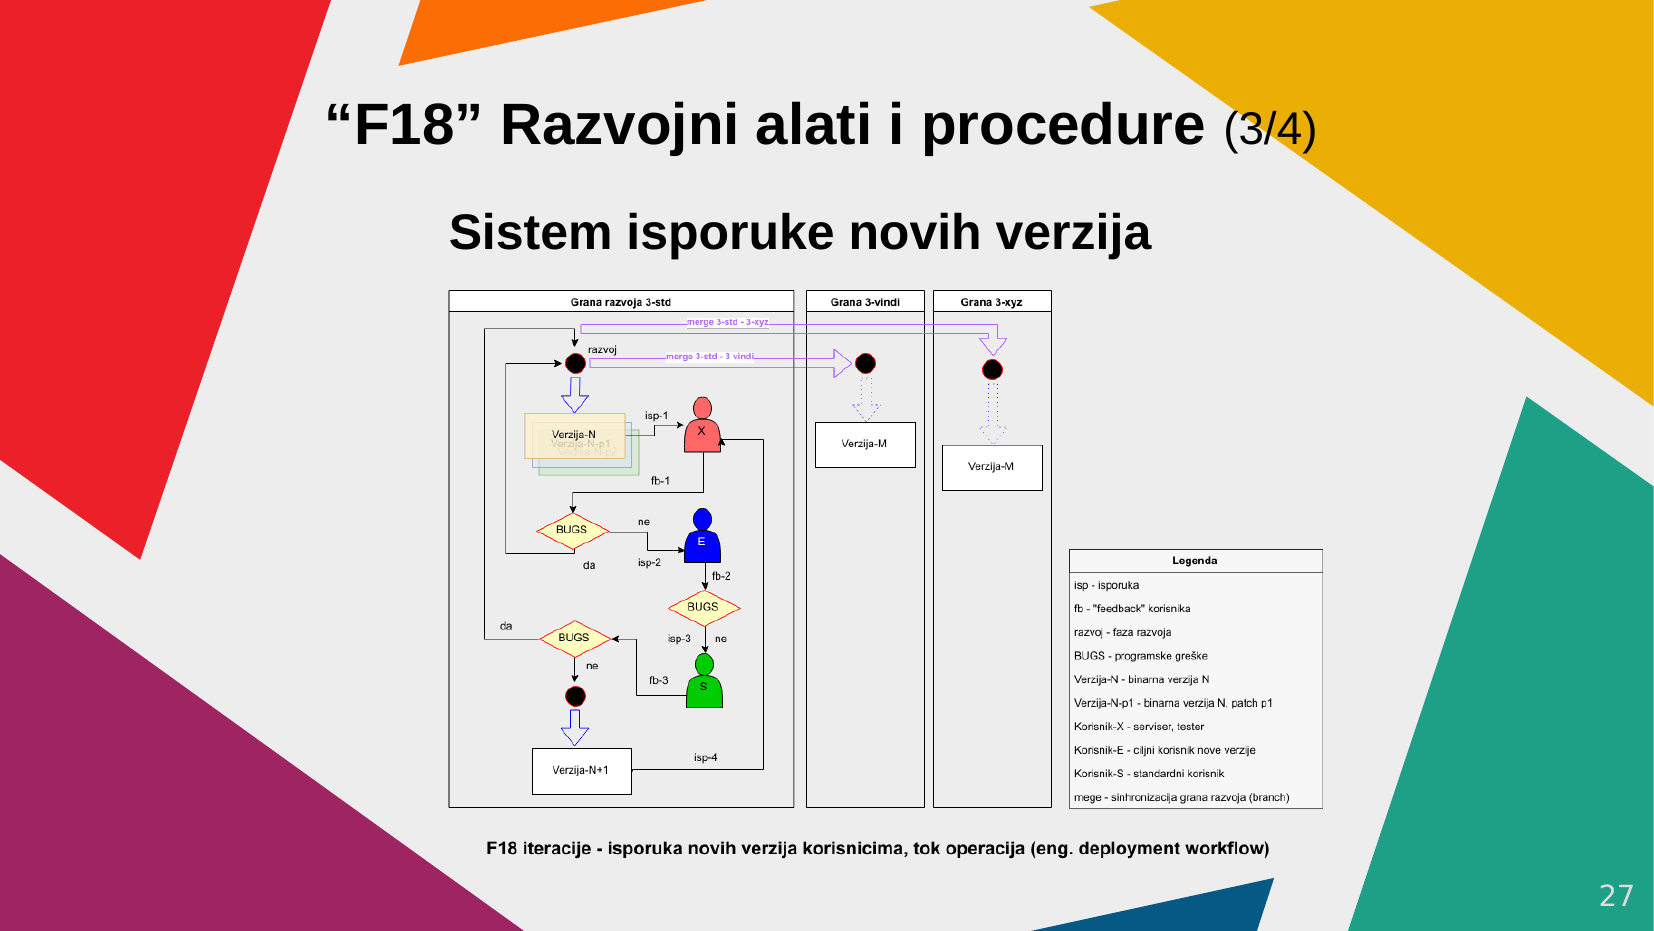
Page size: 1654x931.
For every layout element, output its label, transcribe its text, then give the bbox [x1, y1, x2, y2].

title “F18” Razvojni alati i procedure (3/4) [265, 48, 1377, 201]
picture [448, 290, 1323, 863]
list Sistem isporuke novih verzija [183, 203, 1418, 804]
